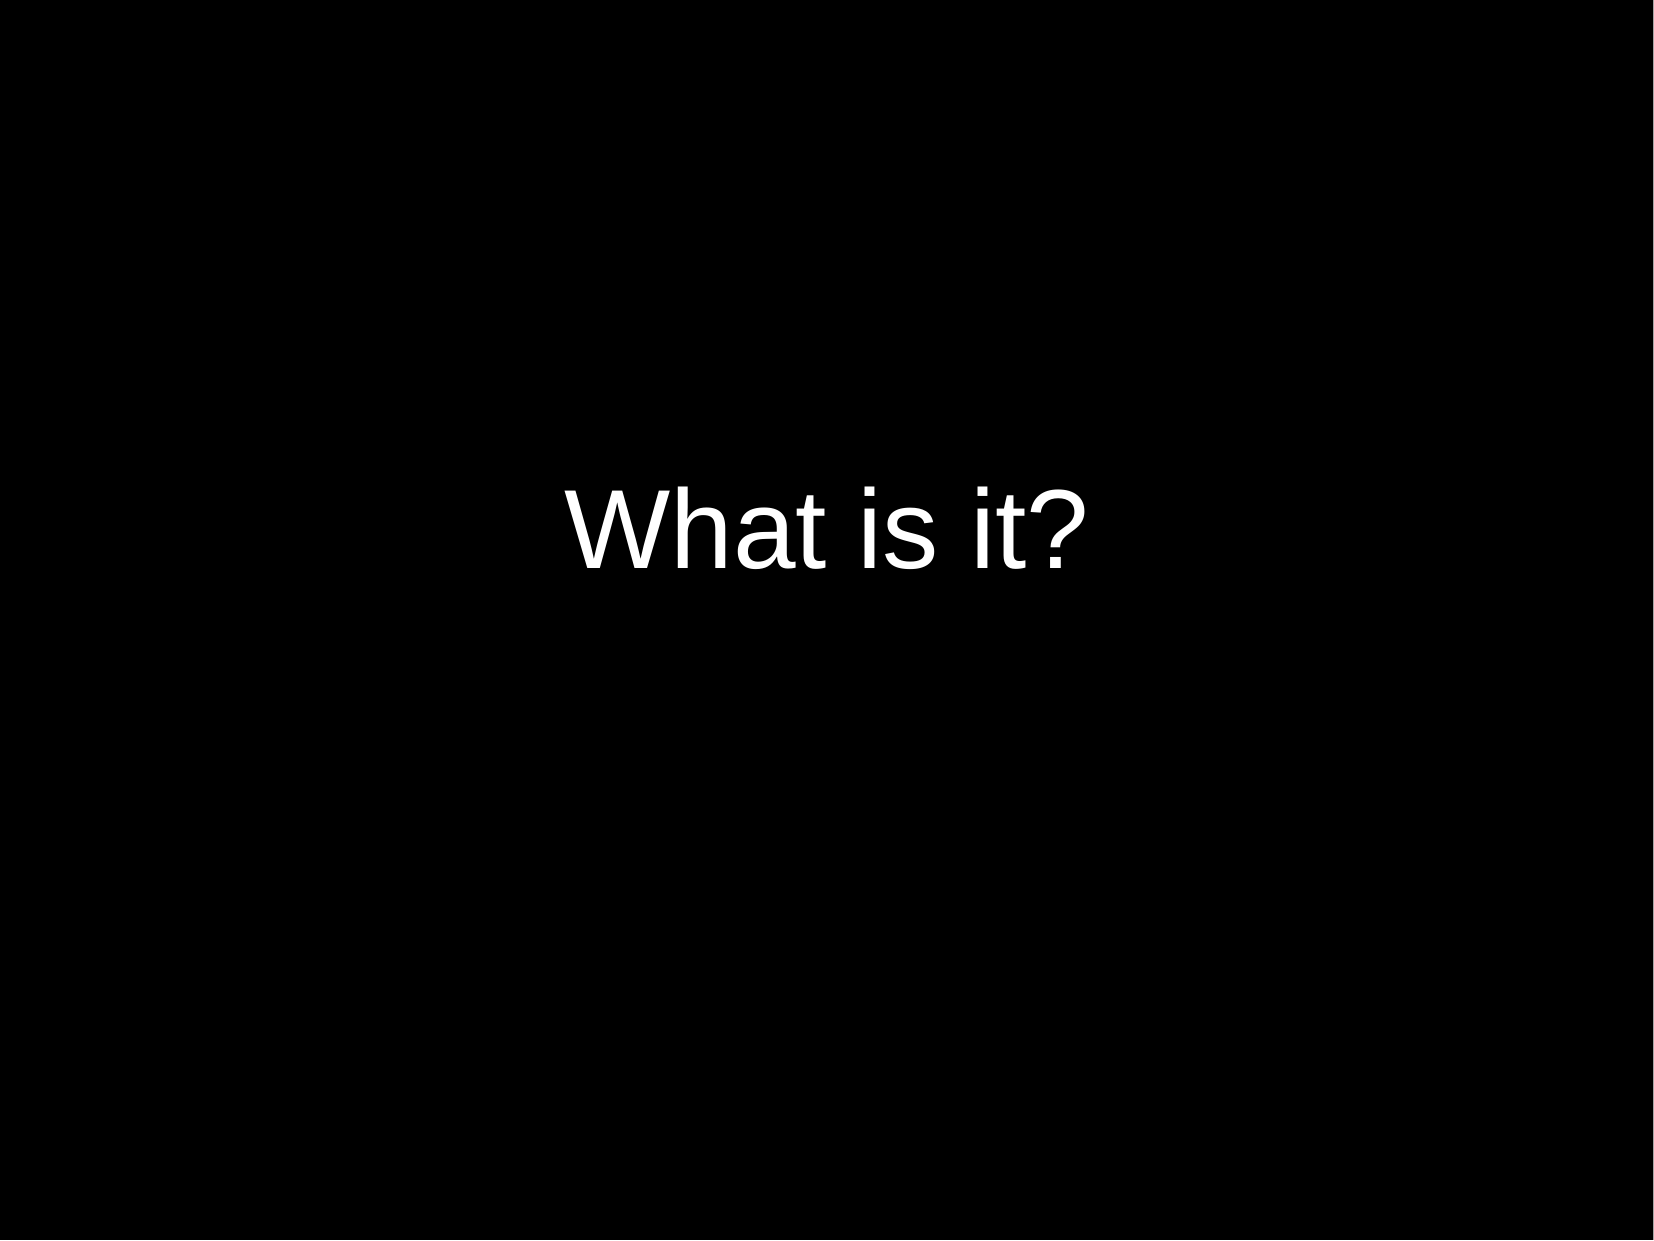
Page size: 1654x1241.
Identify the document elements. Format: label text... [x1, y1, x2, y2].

subtitle What is it? [82, 49, 1571, 1010]
